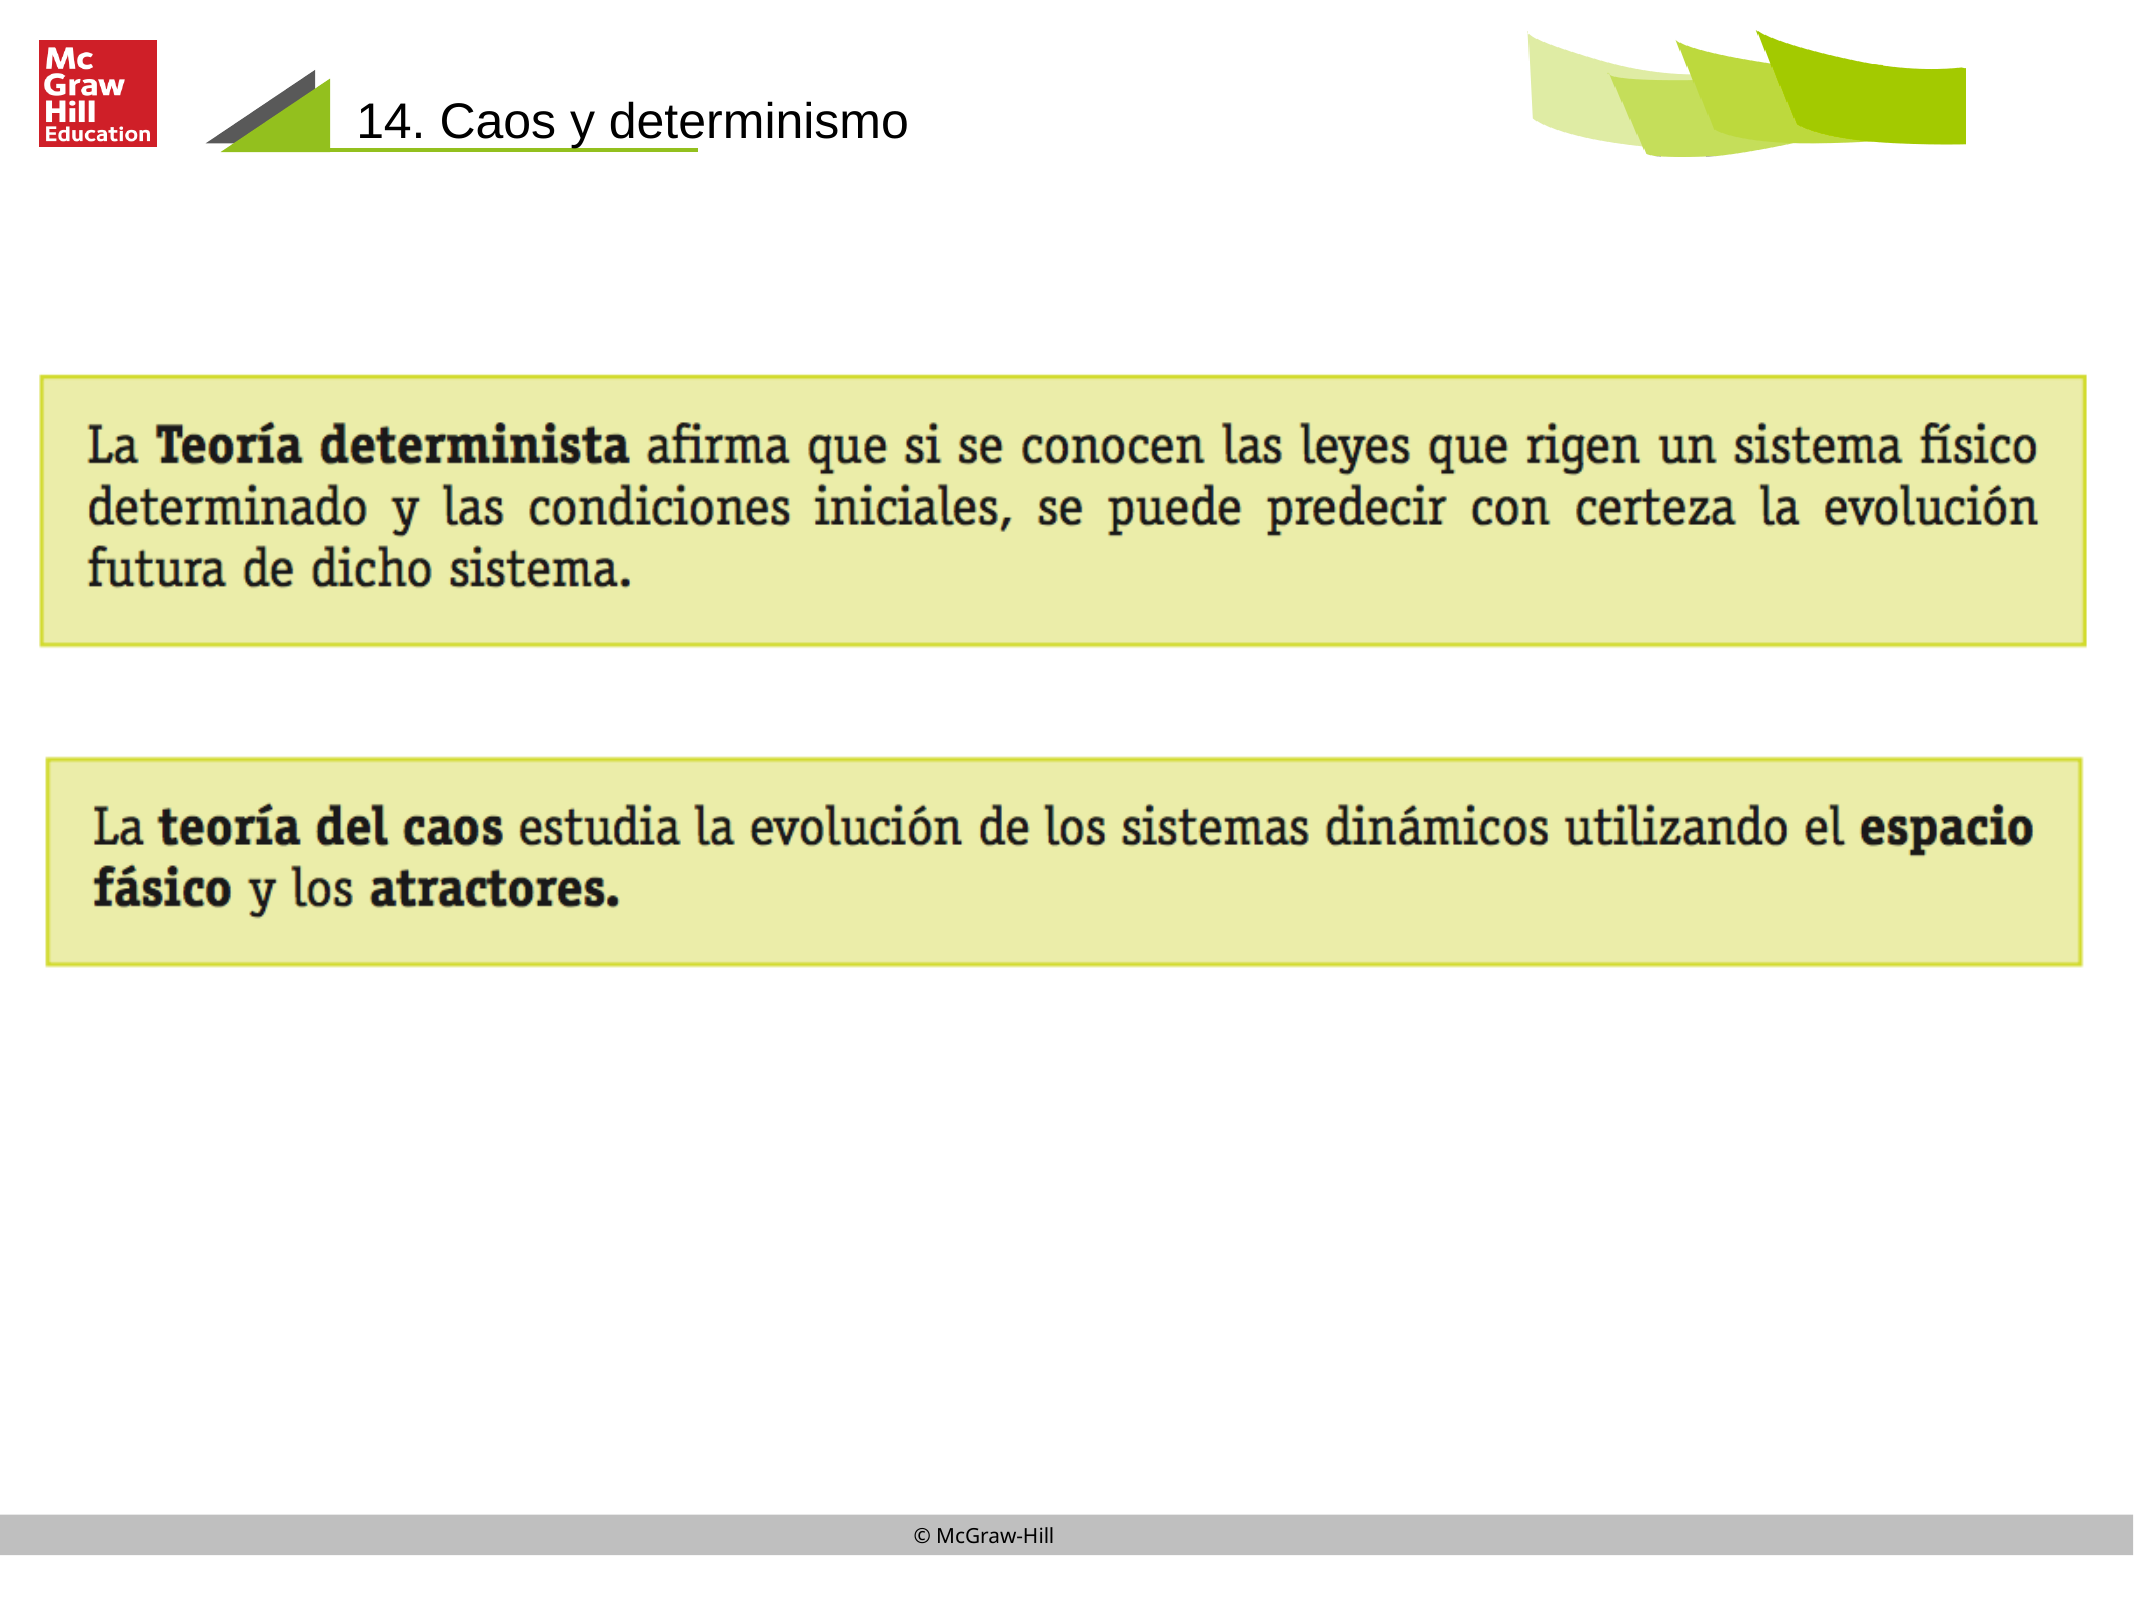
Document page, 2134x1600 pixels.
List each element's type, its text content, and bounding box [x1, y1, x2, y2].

text_box © McGraw-Hill [707, 1514, 1261, 1555]
picture [39, 370, 2094, 650]
text_box [205, 69, 331, 153]
text_box 14. Caos y determinismo [347, 79, 918, 157]
picture [1387, 30, 1966, 157]
picture [39, 752, 2094, 973]
text_box [0, 1514, 2134, 1556]
picture [39, 40, 157, 147]
